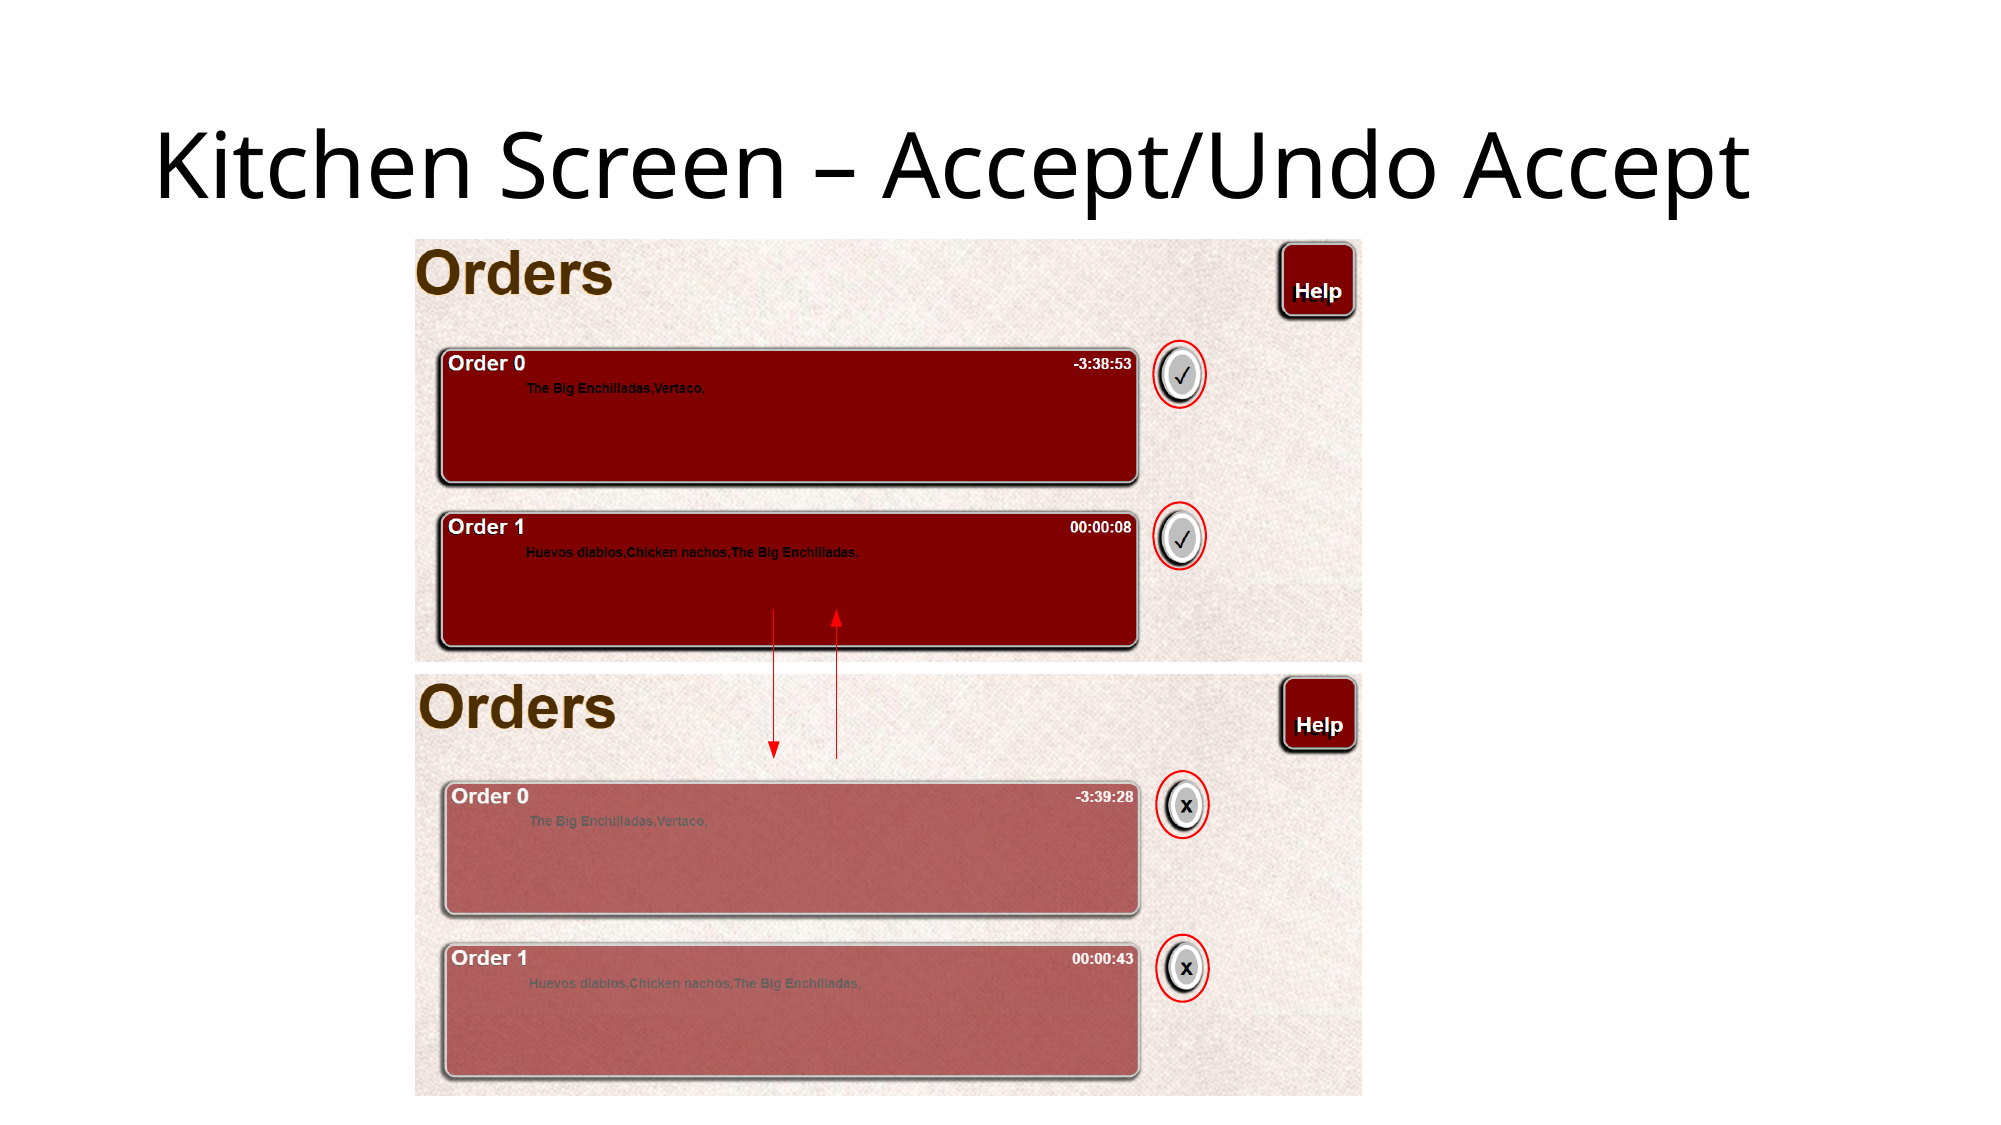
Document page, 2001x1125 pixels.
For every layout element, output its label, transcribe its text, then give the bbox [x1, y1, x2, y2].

title Kitchen Screen – Accept/Undo Accept [137, 59, 1863, 278]
picture [415, 674, 1362, 1096]
picture [415, 239, 1362, 662]
